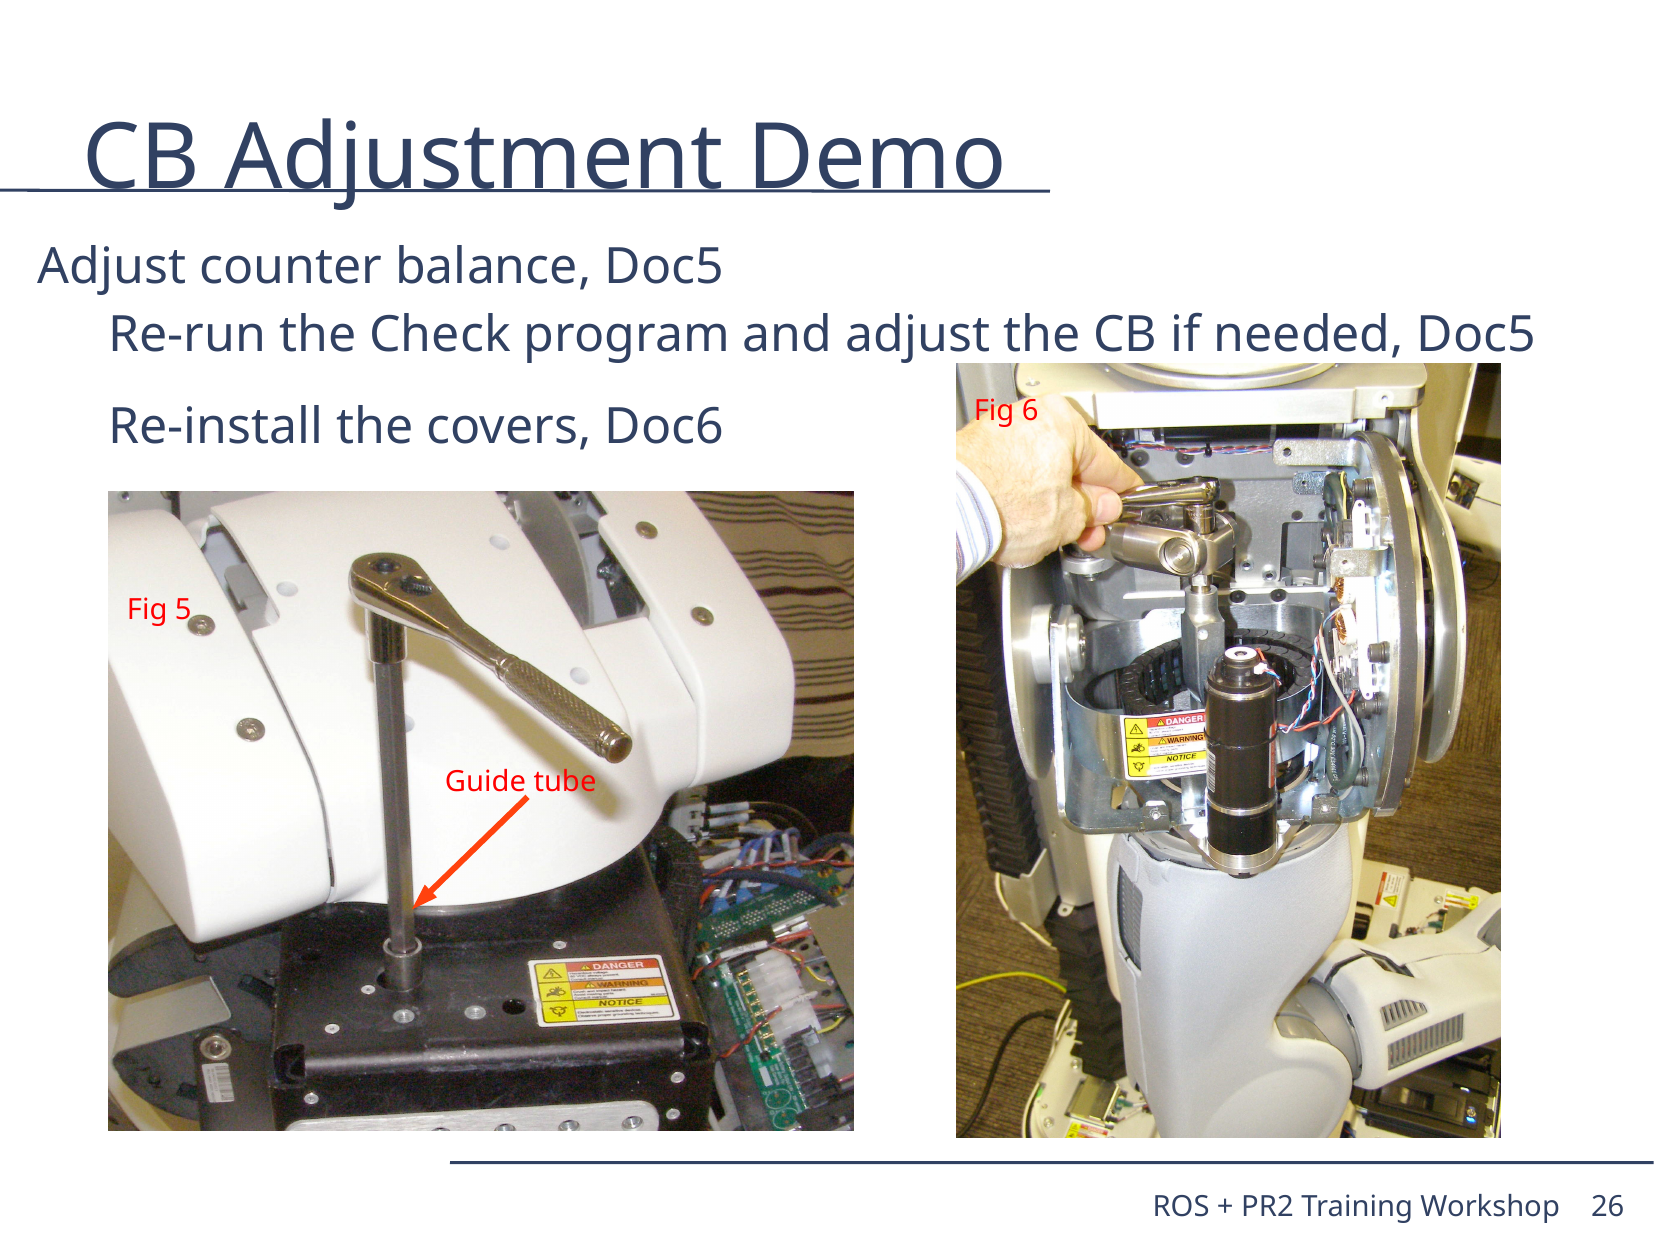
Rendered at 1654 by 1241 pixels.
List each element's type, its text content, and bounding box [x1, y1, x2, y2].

text_box Guide tube [430, 753, 655, 810]
text_box Fig 5 [112, 580, 273, 631]
picture [956, 363, 1501, 1138]
text_box Fig 6 [958, 381, 1073, 437]
picture [108, 491, 854, 1131]
list Adjust counter balance, Doc5 Re-run the Check program and adjust the CB if needed, Doc5 Re-install the covers, Doc6 [37, 230, 1571, 1168]
title CB Adjustment Demo [82, 56, 1571, 230]
